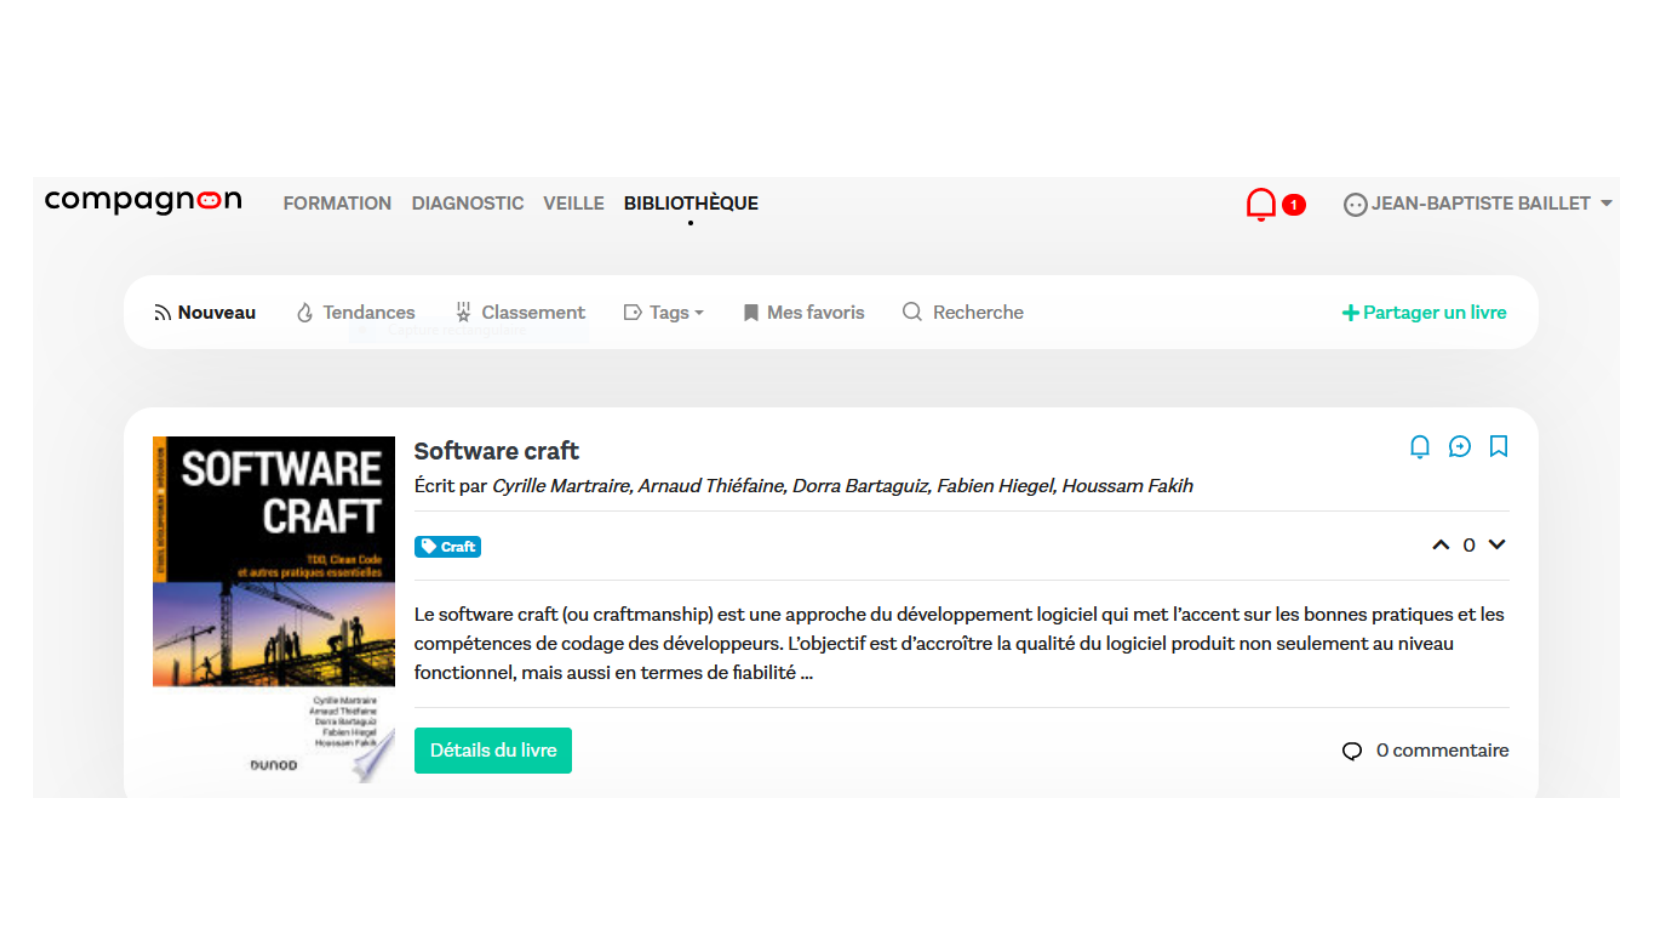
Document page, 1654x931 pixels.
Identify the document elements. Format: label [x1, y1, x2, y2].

picture [33, 177, 1620, 798]
